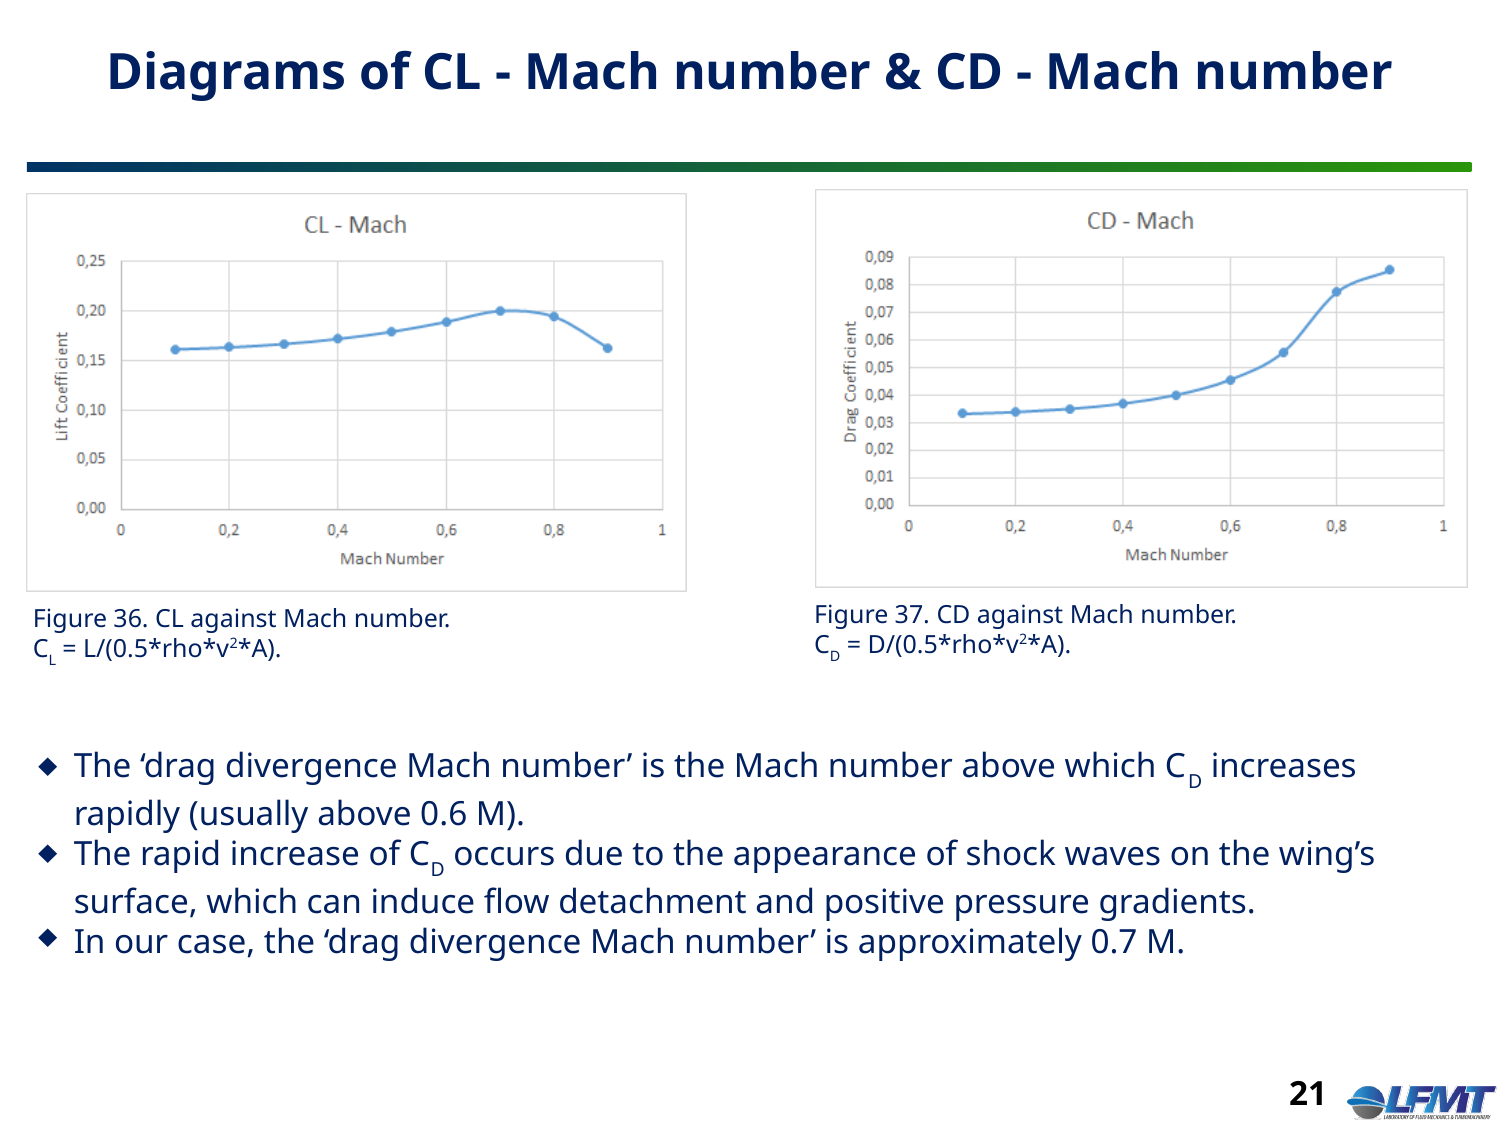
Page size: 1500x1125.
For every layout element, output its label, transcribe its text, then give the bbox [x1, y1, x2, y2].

picture [815, 189, 1468, 588]
text_box [1383, 1071, 1500, 1125]
picture [26, 193, 687, 592]
picture [1347, 1080, 1497, 1125]
text_box Figure 36. CL against Mach number. CL = L/(0.5*rho*v2*A). [0, 594, 727, 721]
text_box The ‘drag divergence Mach number’ is the Mach number above which CD increases rapidly (usually above 0.6 M). The rapid increase of CD occurs due to the appearance of shock waves on the wing’s surface, which can induce flow detachment and positive pressure gradients. In our case, the ‘drag divergence Mach number’ is approximately 0.7 M. [23, 736, 1477, 1068]
title Diagrams of CL - Mach number & CD - Mach number [26, 41, 1474, 157]
slide_number <αριθμός> [992, 1068, 1343, 1125]
text_box Figure 37. CD against Mach number. CD = D/(0.5*rho*v2*A). [763, 590, 1500, 717]
